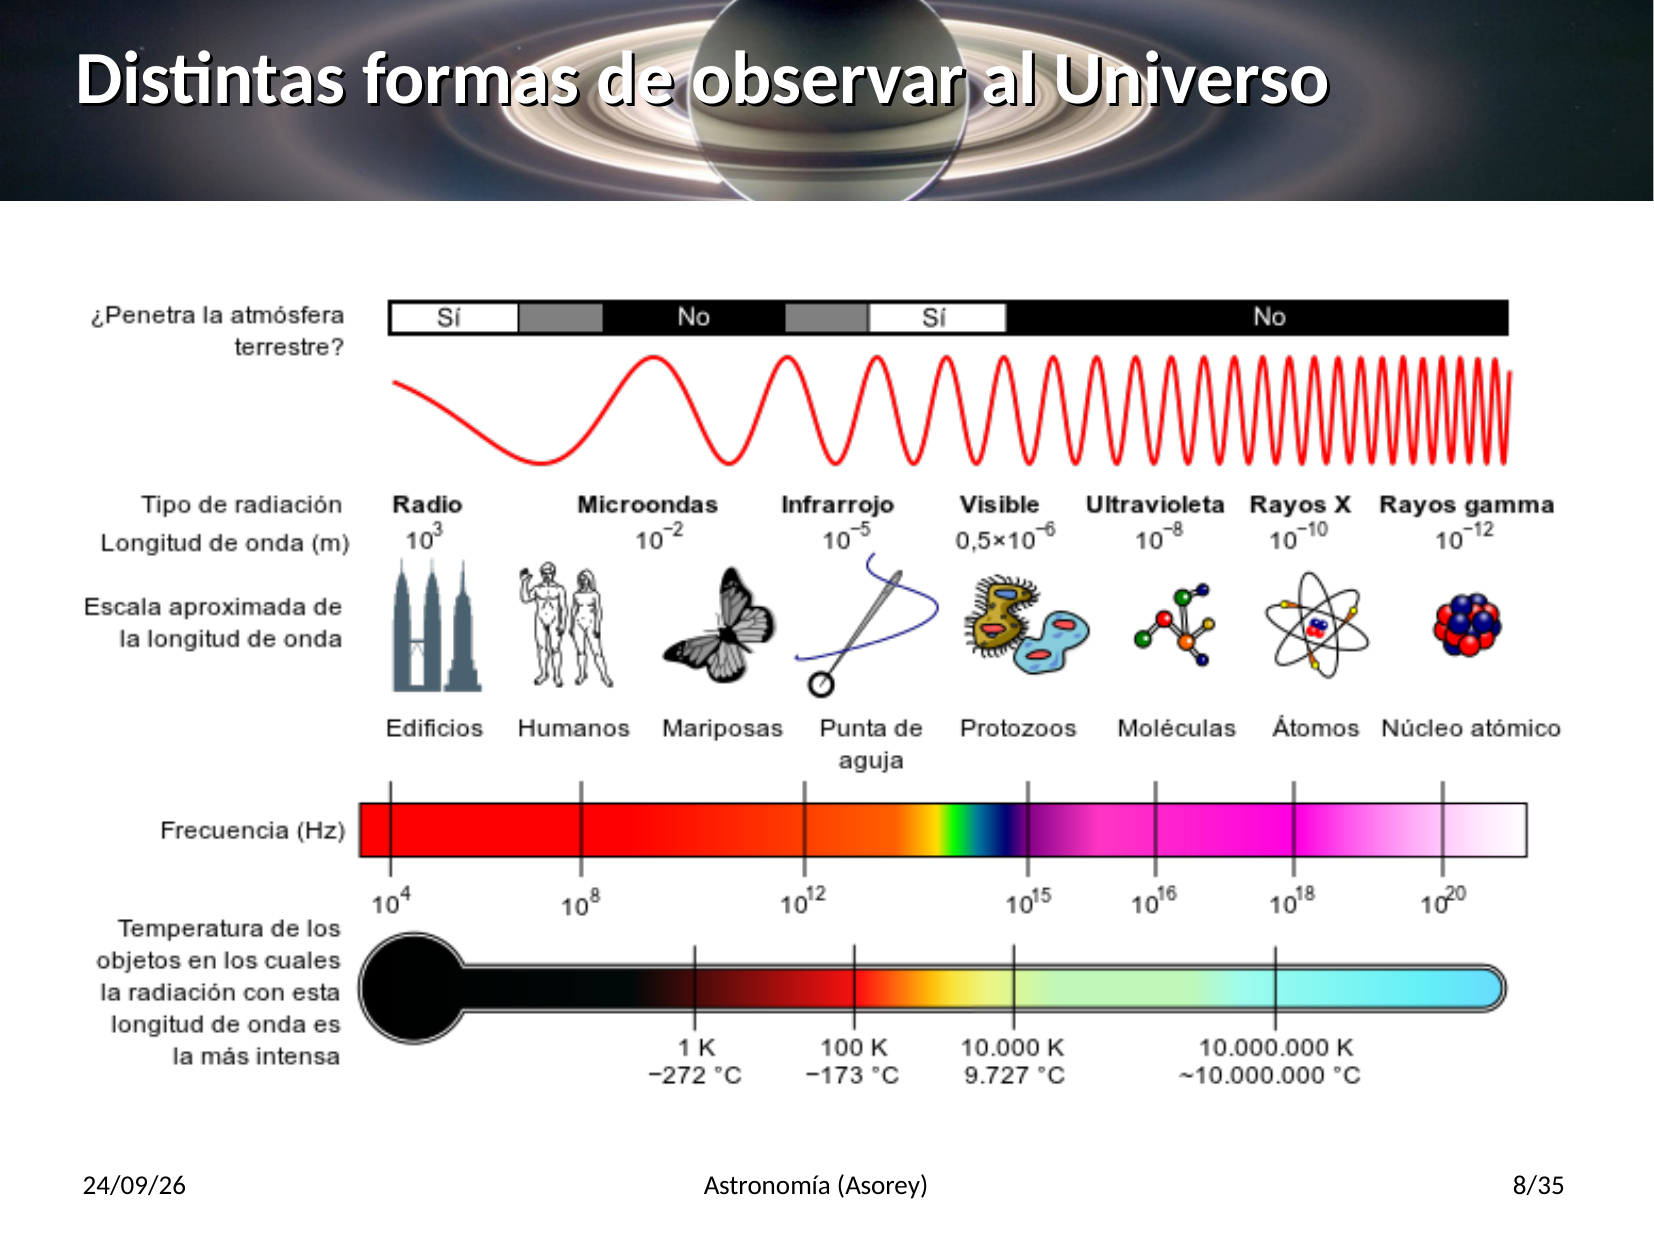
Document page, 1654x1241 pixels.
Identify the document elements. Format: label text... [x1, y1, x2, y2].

title Distintas formas de observar al Universo [75, 19, 1564, 151]
picture [82, 279, 1571, 1131]
picture [0, 0, 1654, 201]
